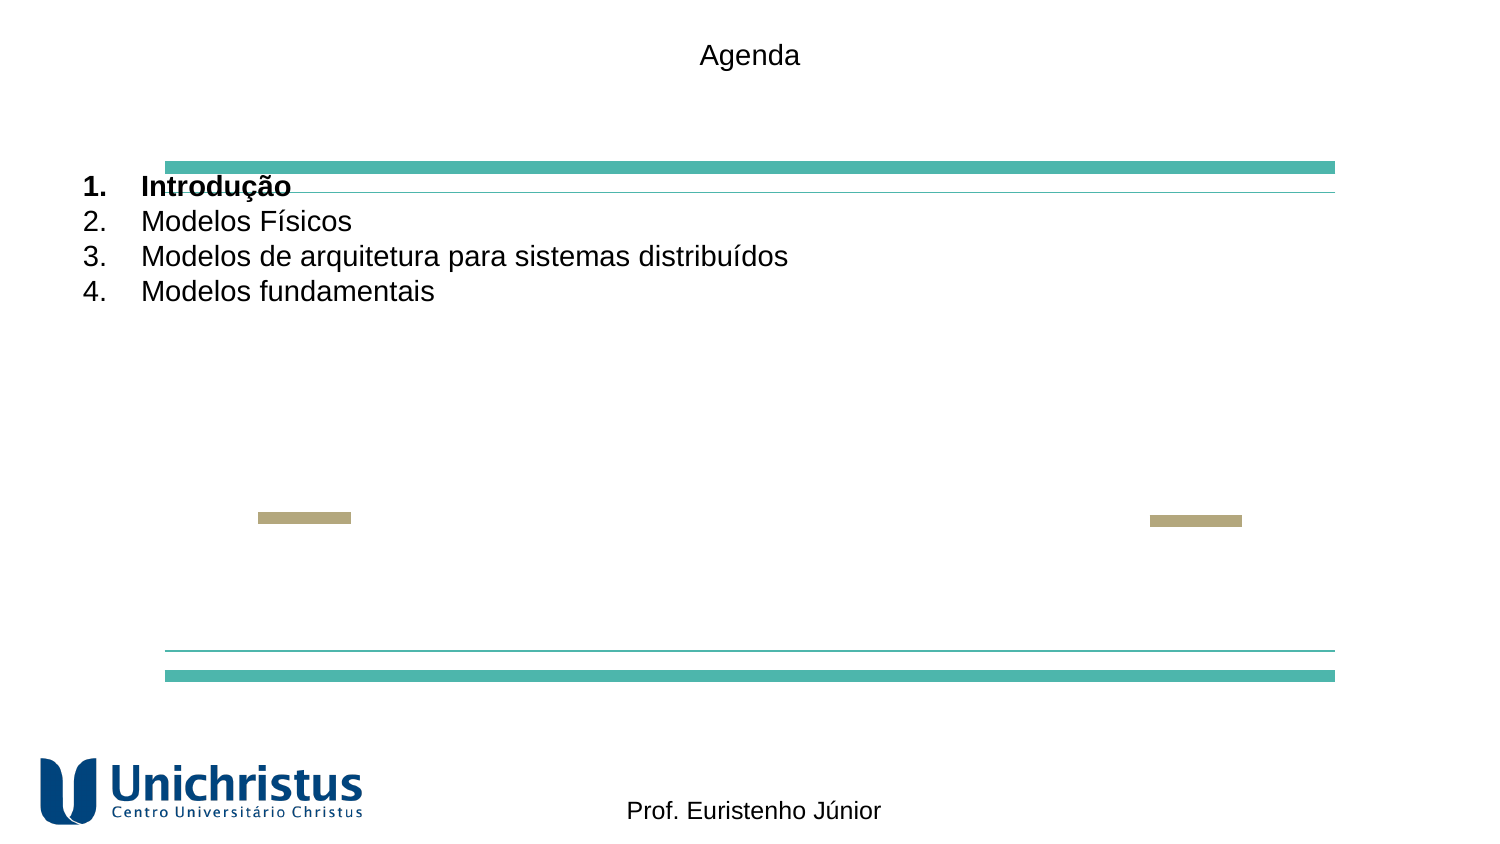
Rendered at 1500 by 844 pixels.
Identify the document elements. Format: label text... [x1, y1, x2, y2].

list Introdução Modelos Físicos Modelos de arquitetura para sistemas distribuídos Modelos fundamentais [51, 152, 1449, 750]
title Agenda [51, 20, 1449, 137]
picture [35, 754, 367, 827]
